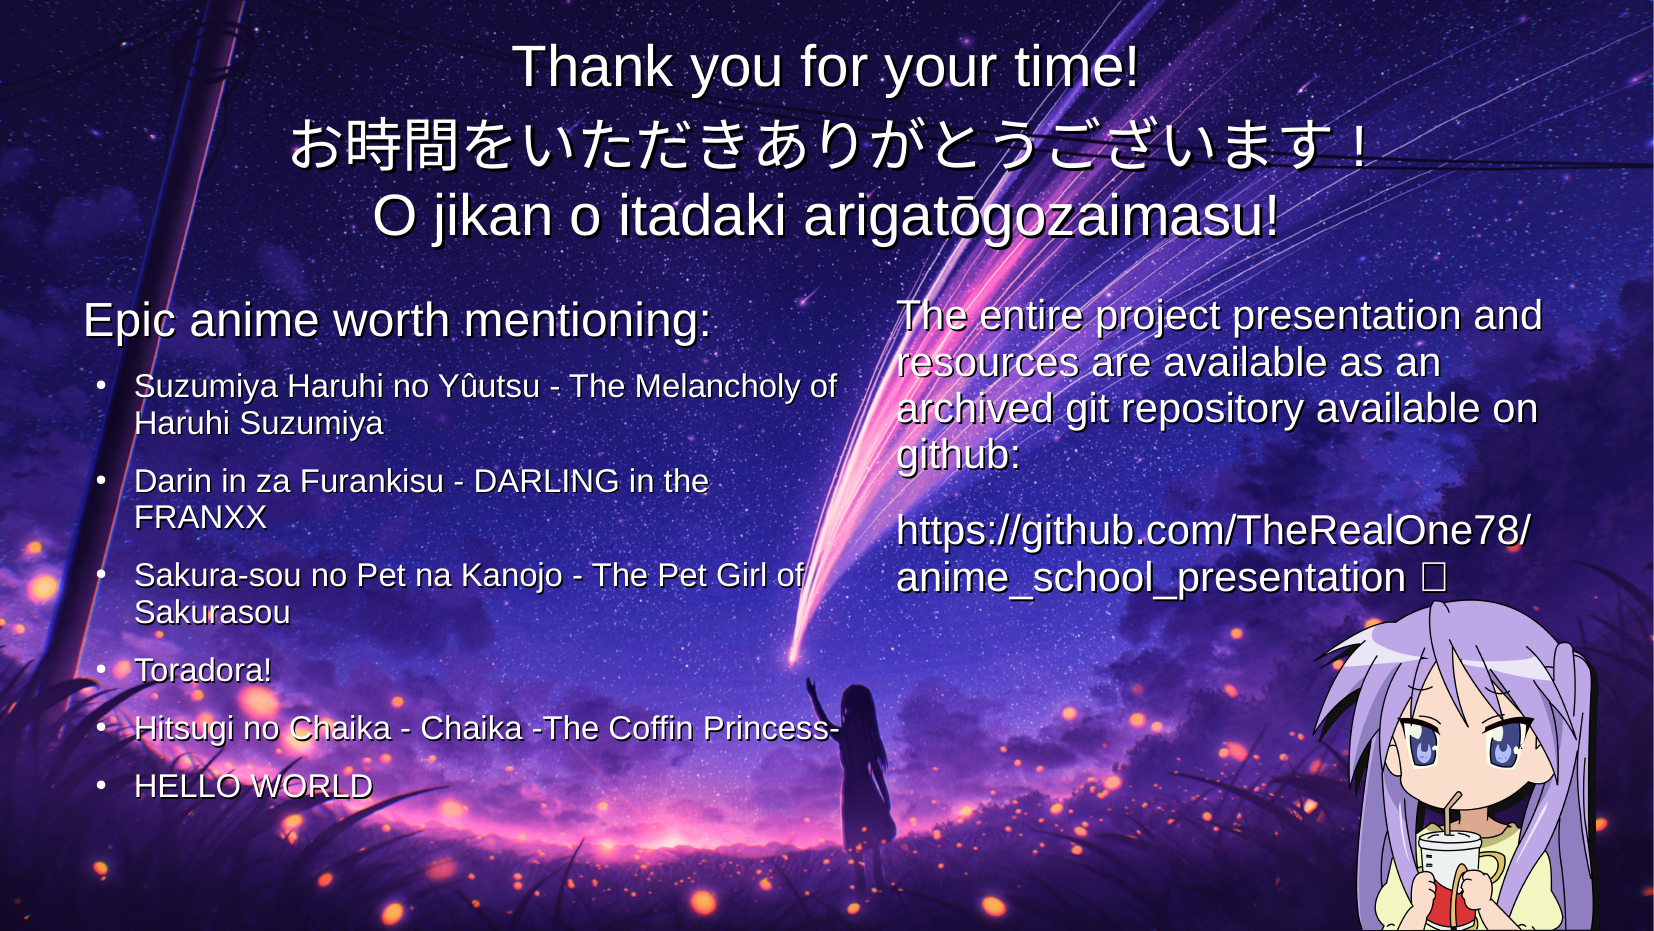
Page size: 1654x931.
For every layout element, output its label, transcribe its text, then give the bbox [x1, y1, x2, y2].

list The entire project presentation and resources are available as an archived git repository available on github: https://github.com/TheRealOne78/anime_school_presentation  [825, 187, 1571, 727]
picture [0, 0, 1654, 931]
list Epic anime worth mentioning: Suzumiya Haruhi no Yûutsu - The Melancholy of Haruhi Suzumiya Darin in za Furankisu - DARLING in the FRANXX Sakura-sou no Pet na Kanojo - The Pet Girl of Sakurasou Toradora! Hitsugi no Chaika - Chaika -The Coffin Princess- HELLO WORLD [82, 217, 845, 826]
title Thank you for your time! お時間をいただきありがとうございます! O jikan o itadaki arigatōgozaimasu! [82, 37, 1571, 217]
